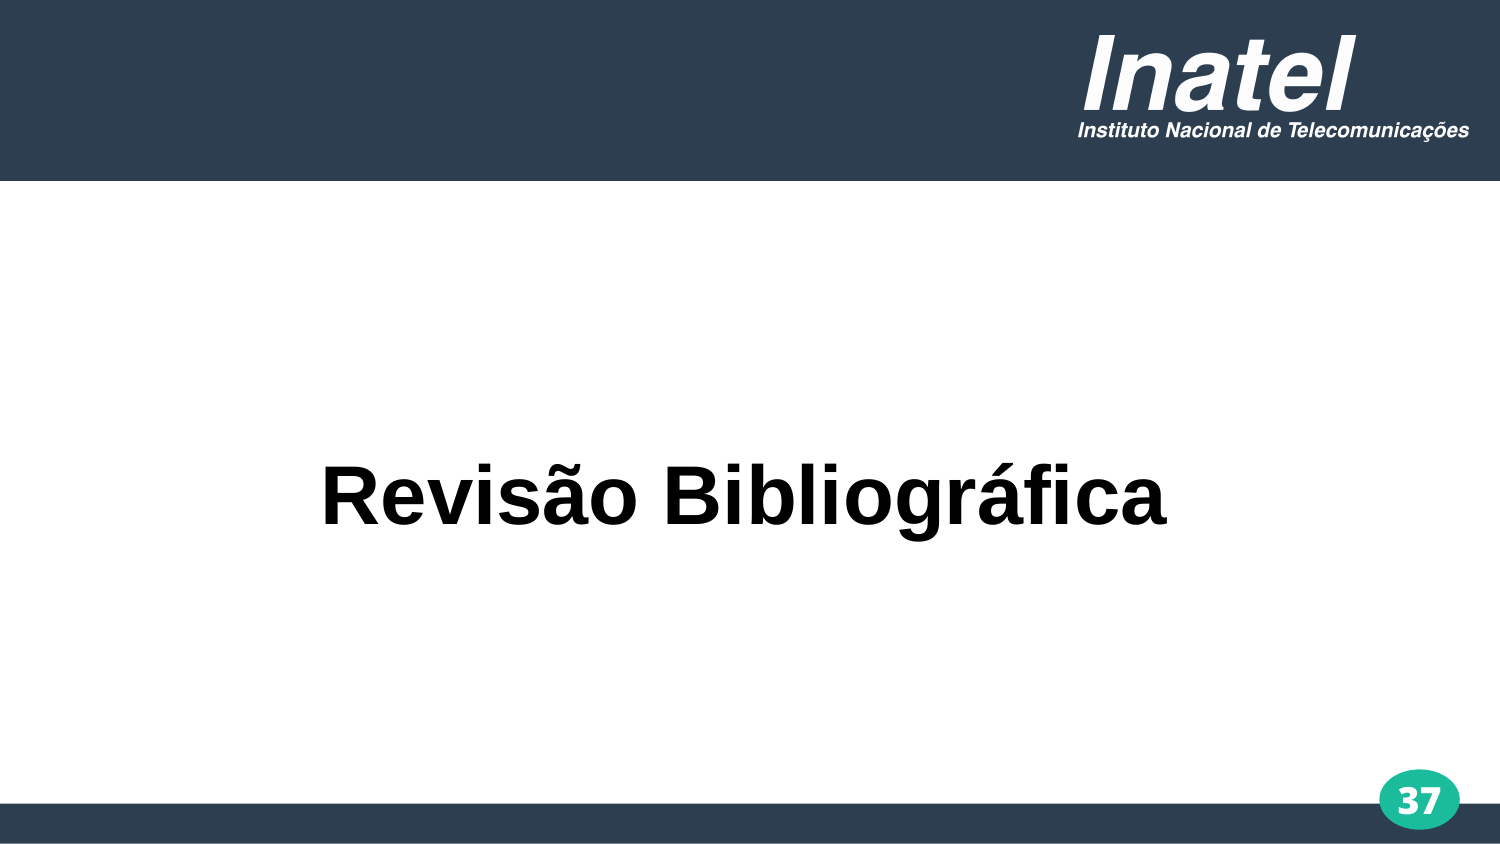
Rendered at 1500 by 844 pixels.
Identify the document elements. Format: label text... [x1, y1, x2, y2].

text_box Revisão Bibliográfica [11, 200, 1477, 792]
picture [1078, 35, 1469, 142]
